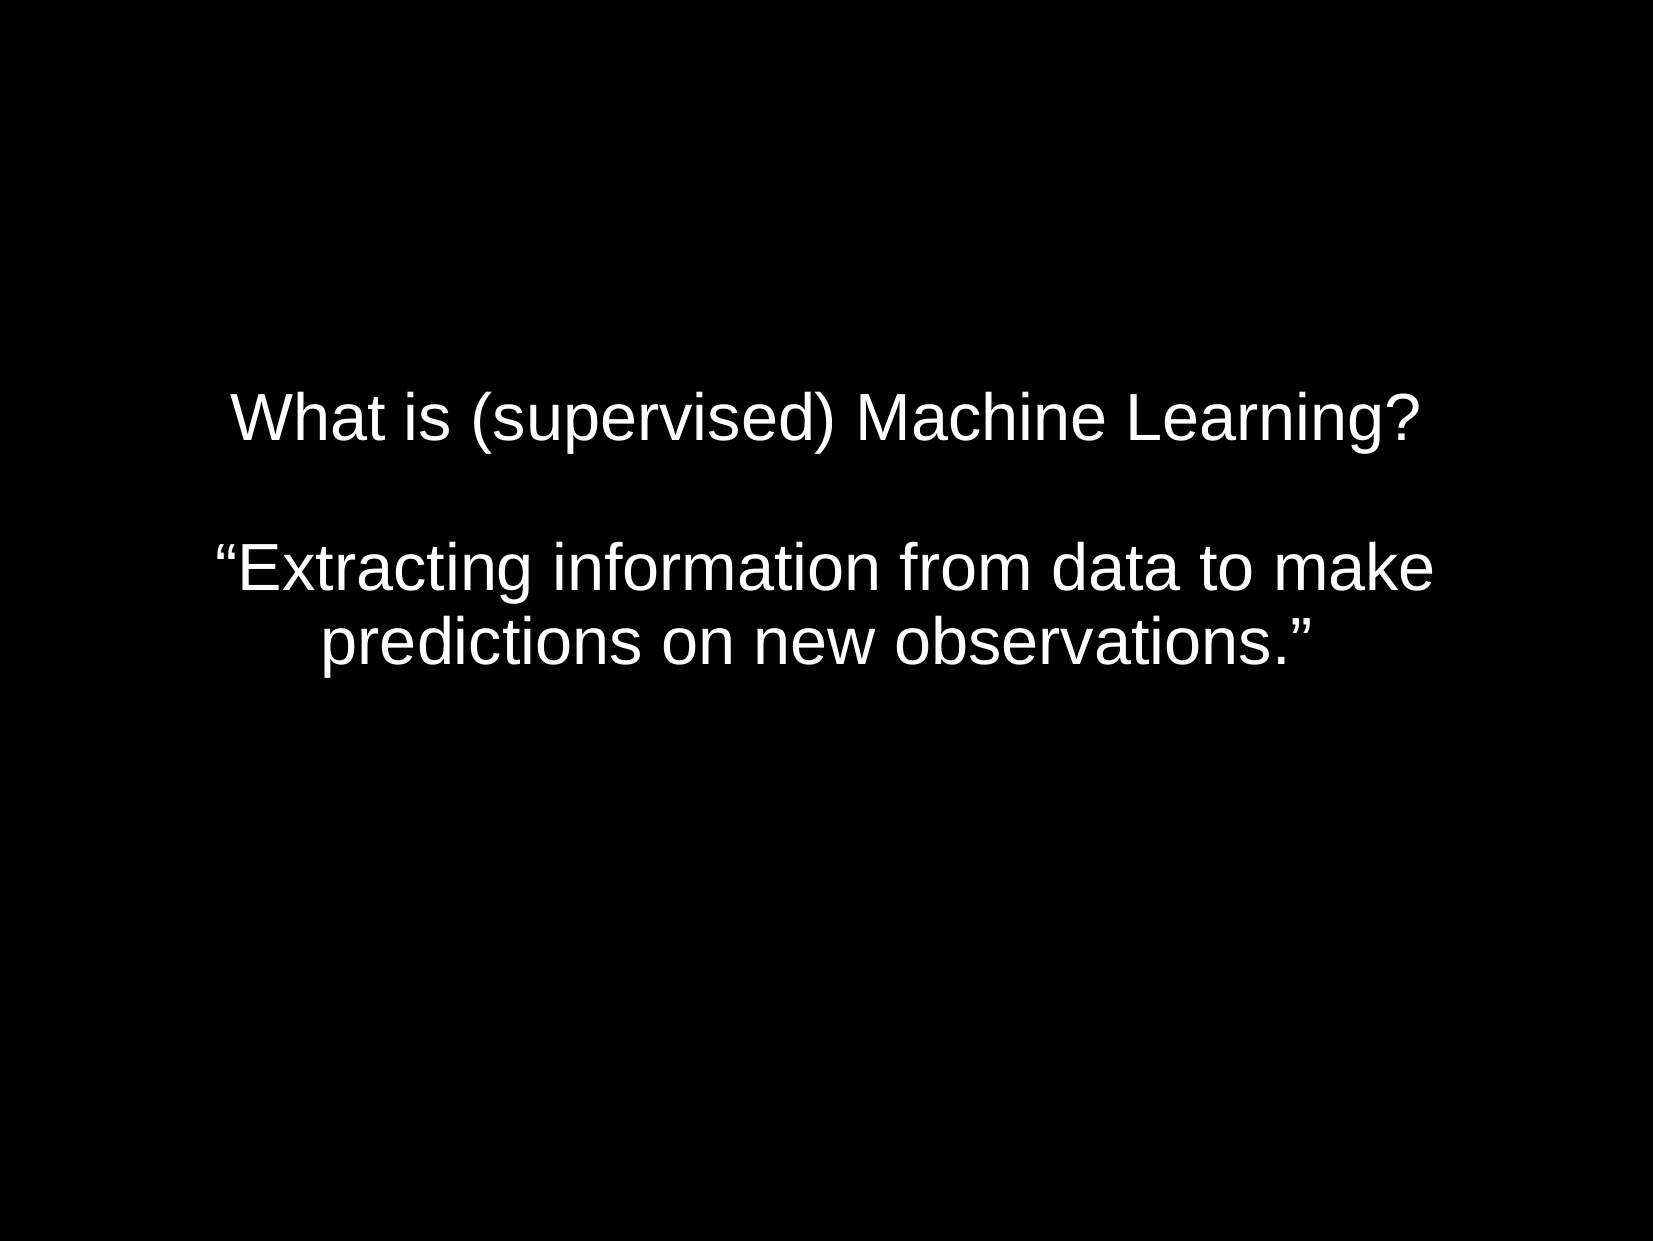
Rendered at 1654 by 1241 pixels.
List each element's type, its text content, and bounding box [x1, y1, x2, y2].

subtitle What is (supervised) Machine Learning? “Extracting information from data to make predictions on new observations.” [82, 49, 1571, 1010]
